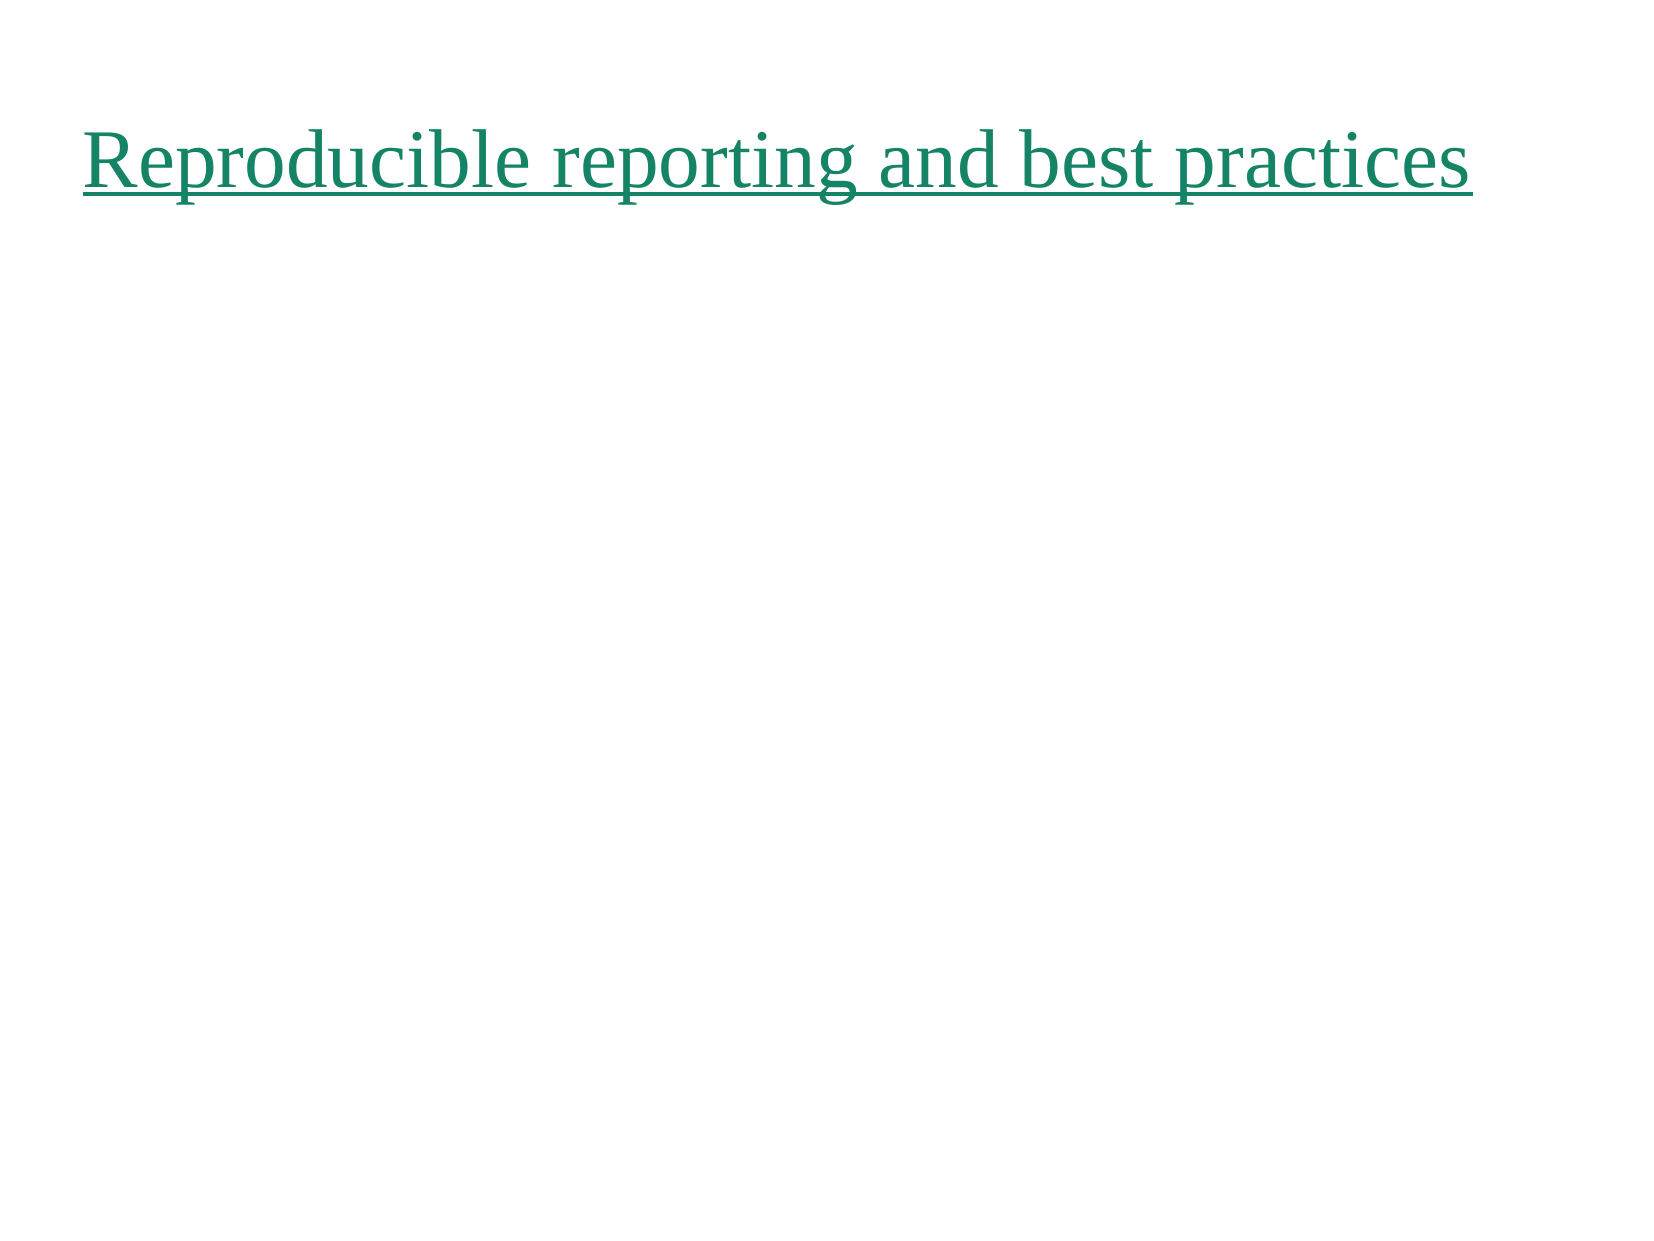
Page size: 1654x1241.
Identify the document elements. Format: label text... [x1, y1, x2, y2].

list Reproducible reporting and best practices [82, 112, 1571, 833]
